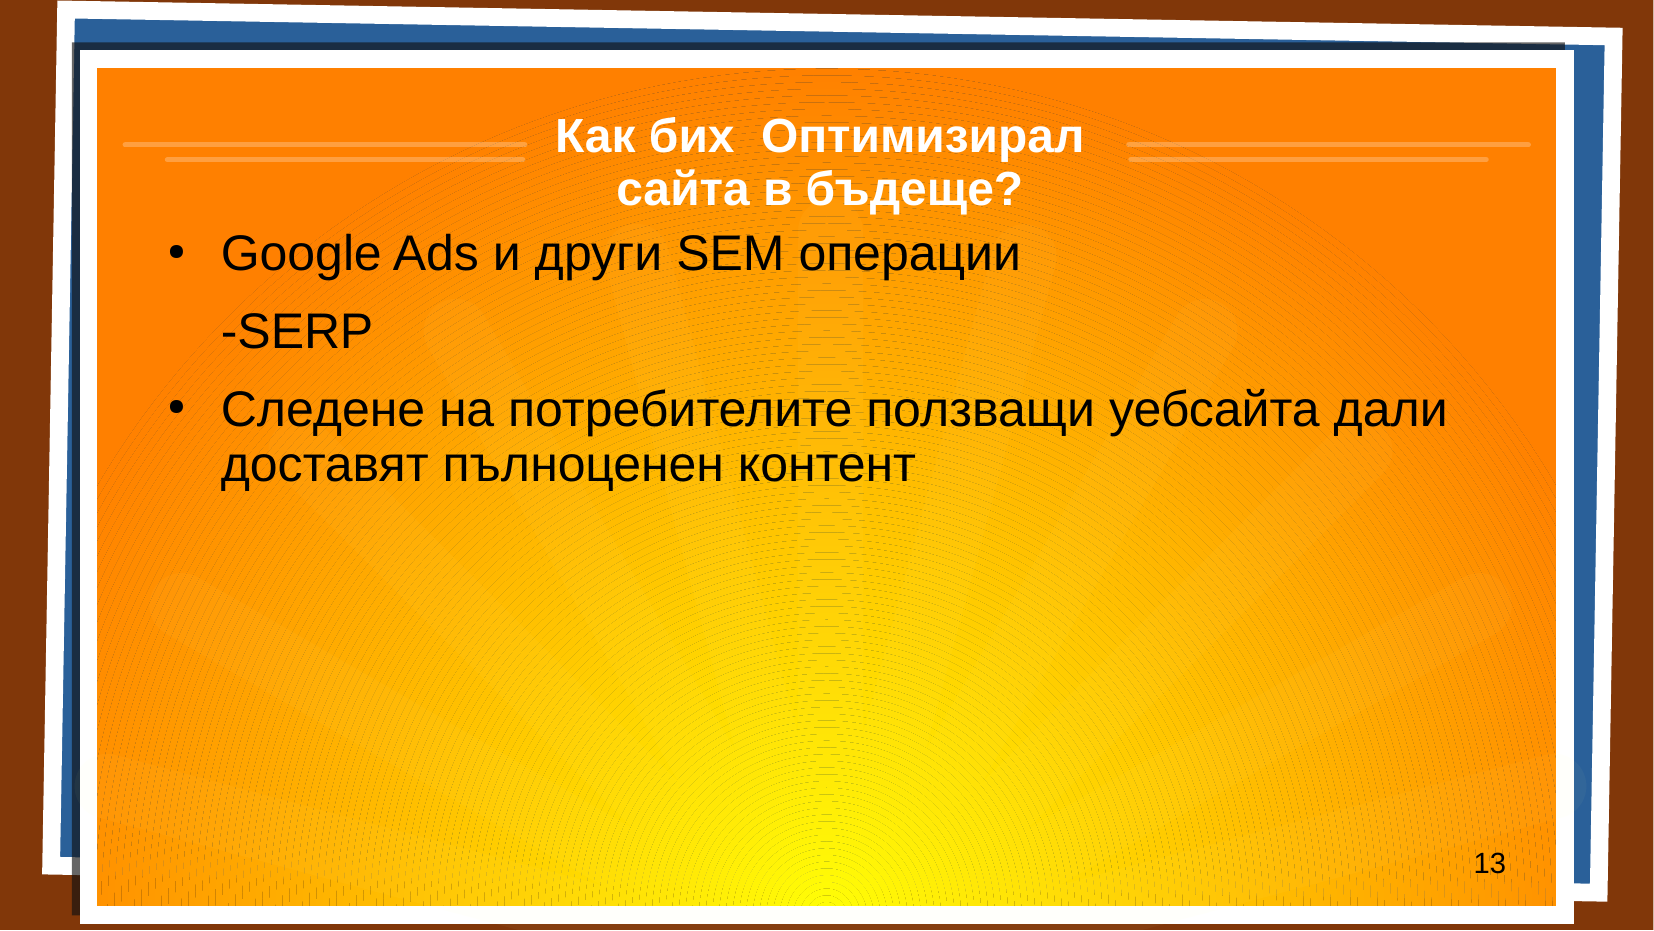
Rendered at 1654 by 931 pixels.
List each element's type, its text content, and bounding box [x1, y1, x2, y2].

list Google Ads и други SEM операции -SERP Следене на потребителите ползващи уебсайта дали доставят пълноценен контент [150, 225, 1509, 816]
title Как бих Оптимизирал сайта в бъдеще? [525, 88, 1116, 225]
